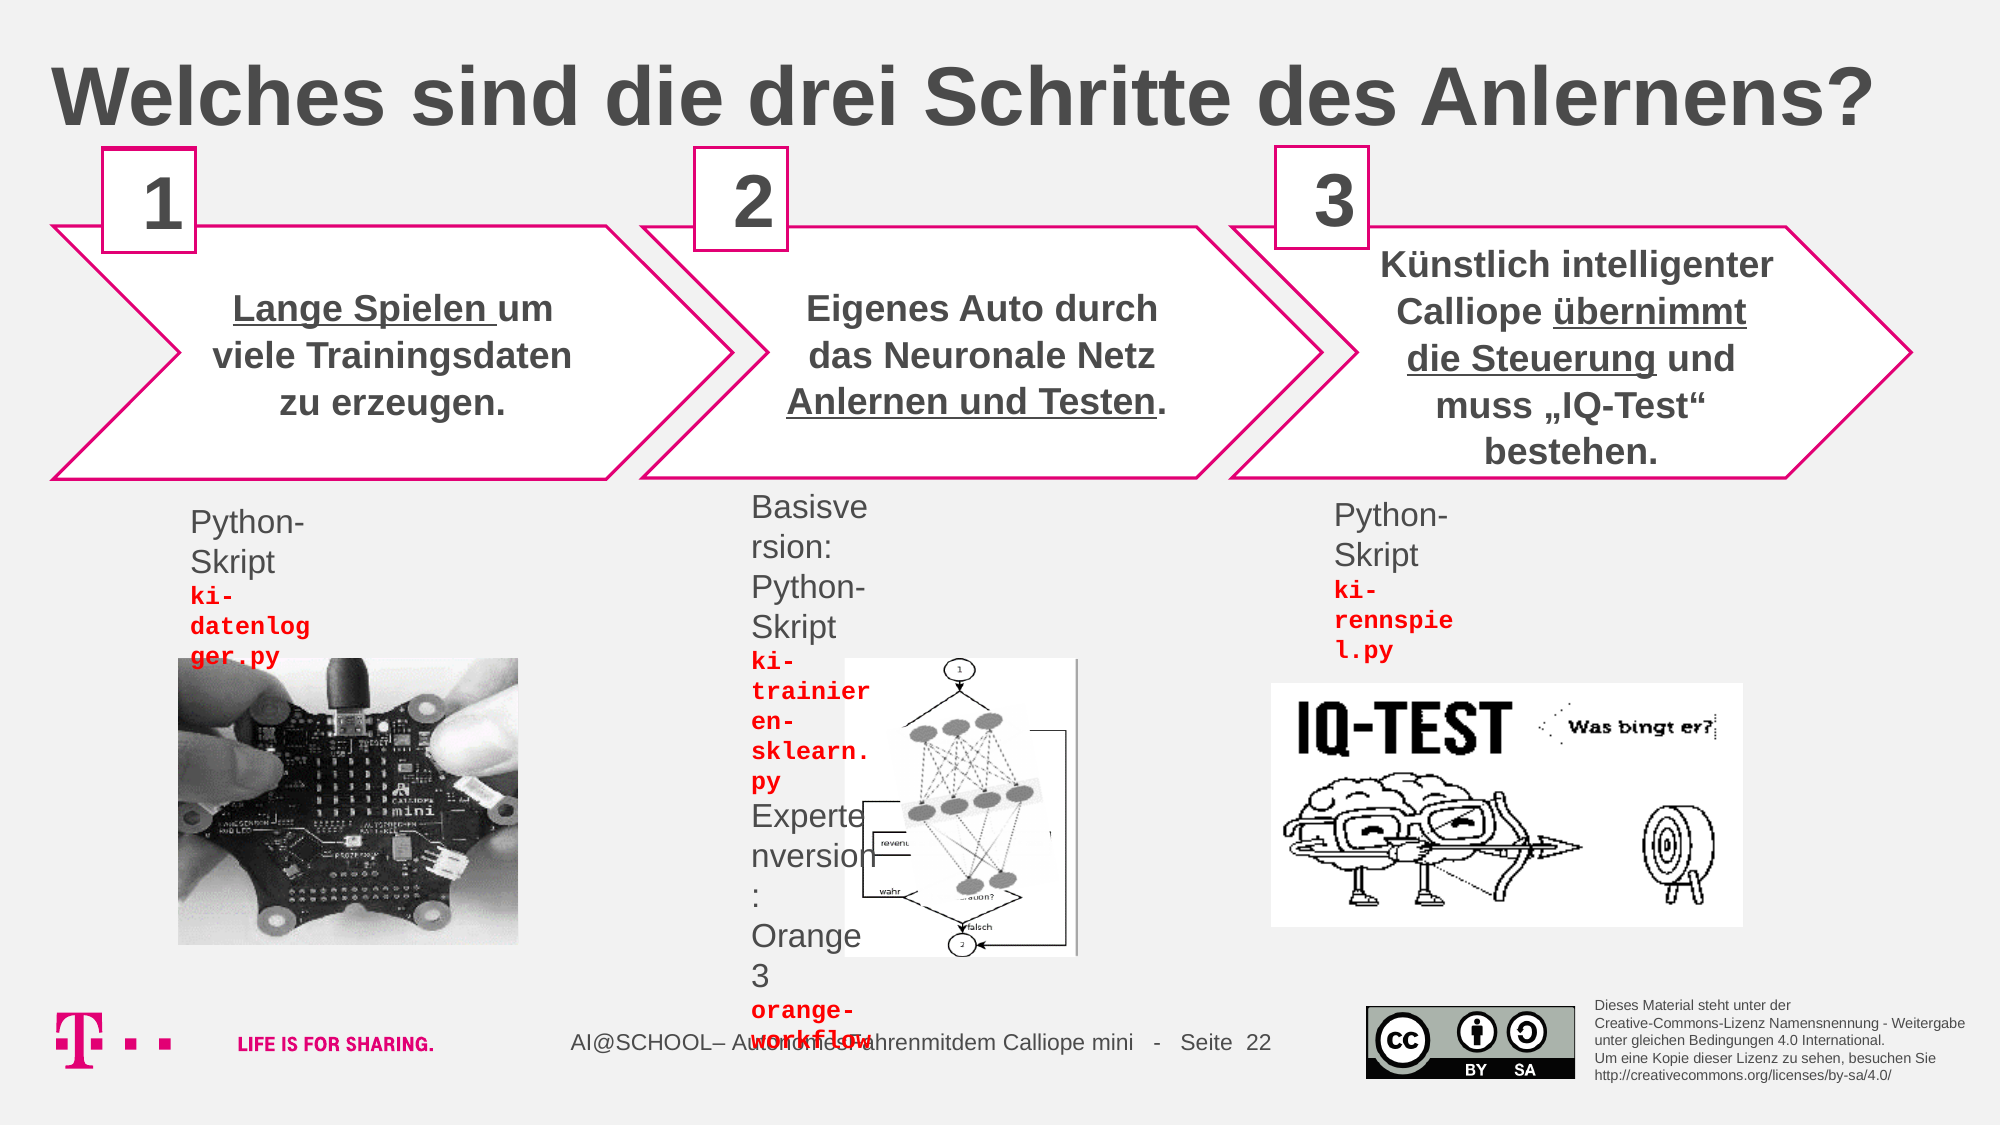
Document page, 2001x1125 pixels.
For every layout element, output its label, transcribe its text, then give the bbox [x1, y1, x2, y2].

picture [178, 658, 518, 957]
text_box Python-Skript ki-rennspiel.py [1322, 487, 1473, 638]
text_box Python-Skript ki-datenlogger.py [178, 494, 329, 645]
text_box Lange Spielen um viele Trainingsdaten zu erzeugen. [53, 226, 733, 480]
text_box Künstlich intelligenter Calliope übernimmt die Steuerung und muss „IQ-Test“ bestehen. [1231, 226, 1912, 479]
picture [1271, 683, 1743, 927]
text_box Eigenes Auto durch das Neuronale Netz Anlernen und Testen. [642, 226, 1323, 479]
picture [844, 658, 1076, 957]
picture [848, 931, 857, 937]
text_box 1 [103, 150, 195, 252]
text_box 3 [1276, 146, 1368, 249]
text_box Welches sind die drei Schritte des Anlernens? [36, 45, 1964, 318]
text_box Basisversion: Python-Skript ki-trainieren-sklearn.py Expertenversion: Orange3 orange-workflow [739, 479, 890, 630]
picture [844, 851, 854, 865]
text_box 2 [694, 148, 787, 251]
